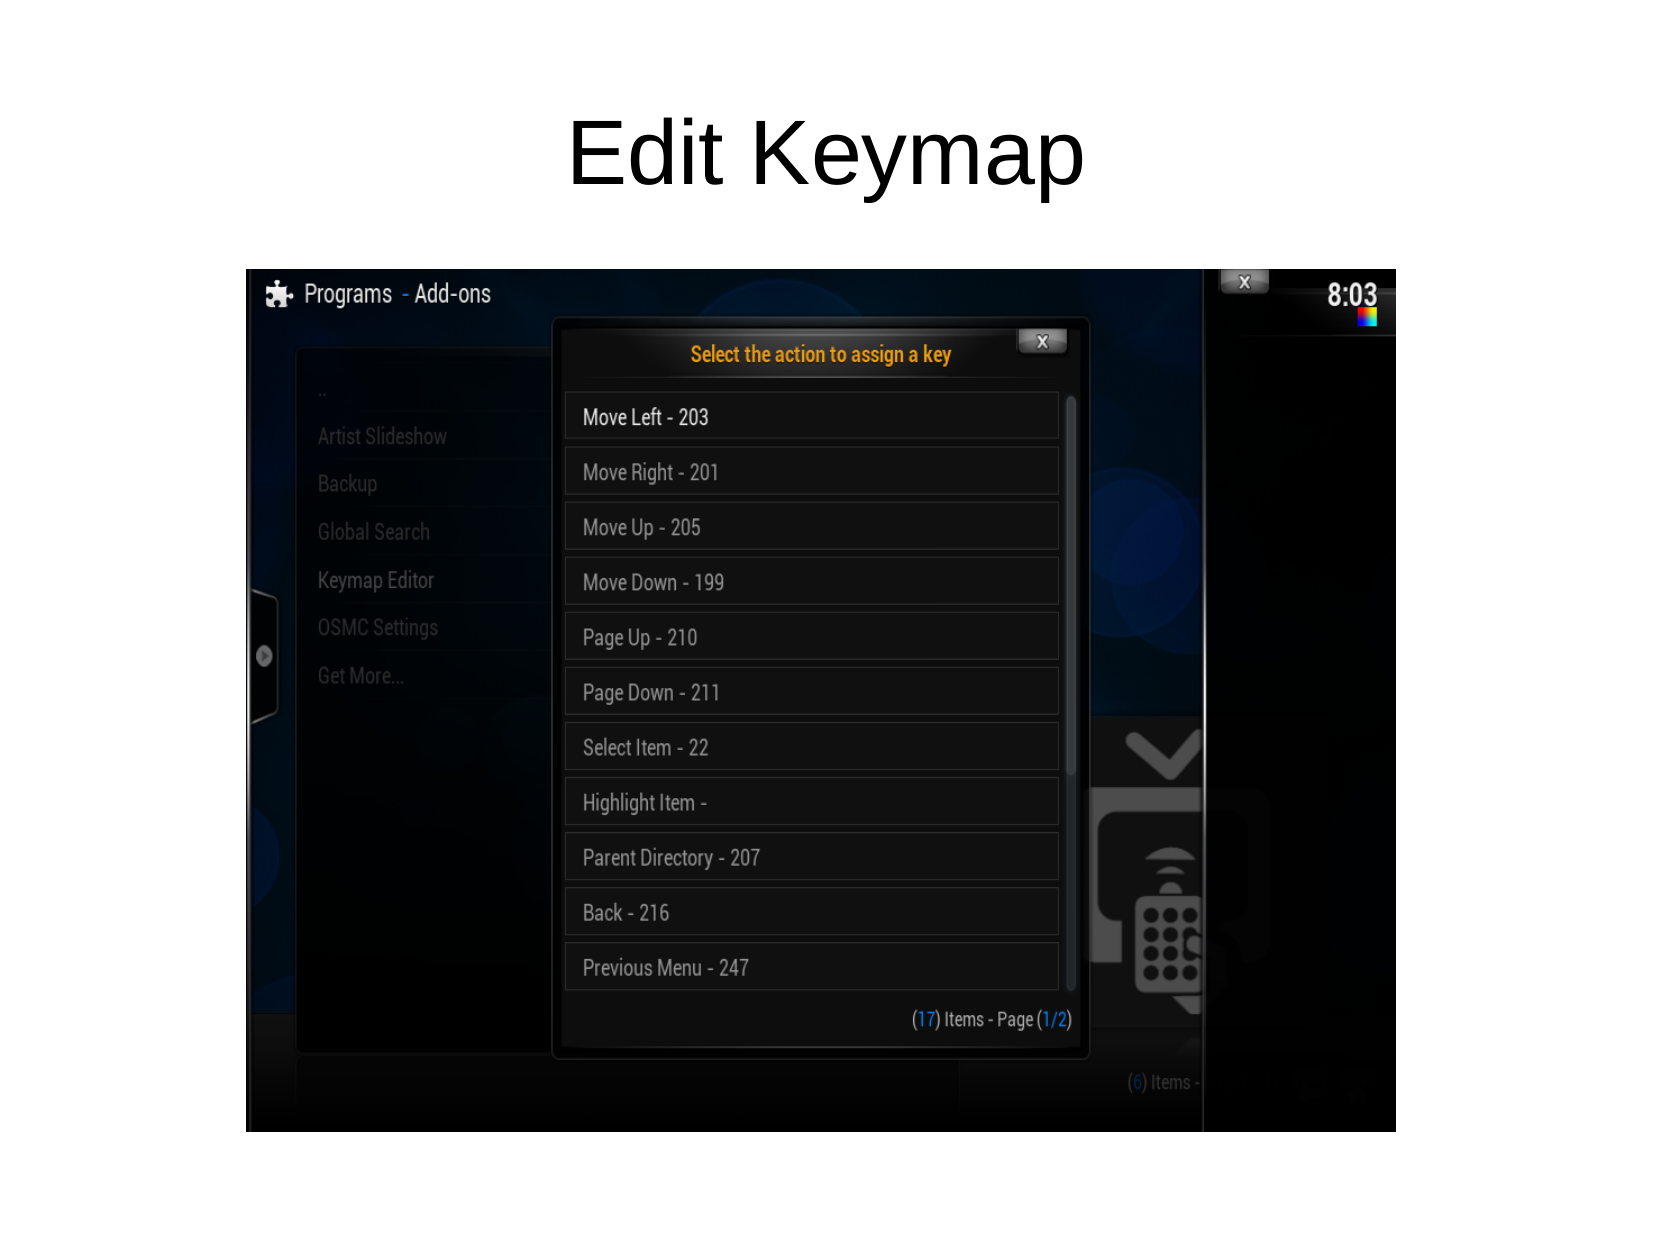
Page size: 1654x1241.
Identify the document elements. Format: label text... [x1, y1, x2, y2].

title Edit Keymap [82, 49, 1571, 257]
picture [246, 269, 1396, 1132]
